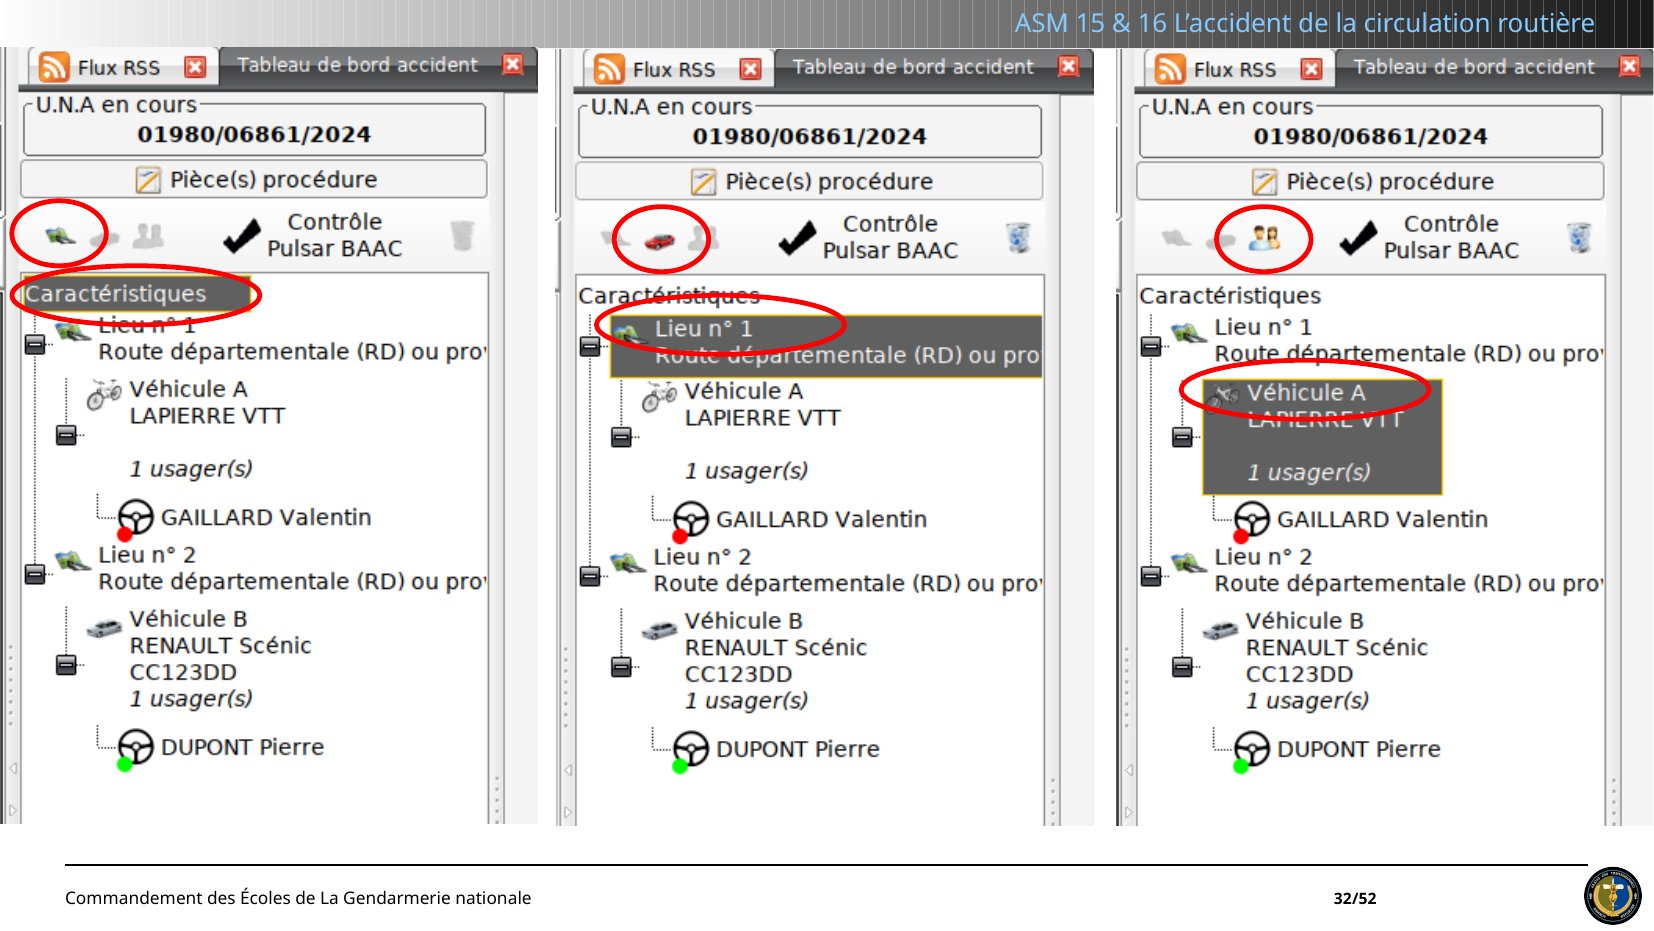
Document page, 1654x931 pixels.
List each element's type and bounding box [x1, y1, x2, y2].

picture [555, 49, 1094, 826]
picture [1116, 49, 1654, 826]
picture [0, 47, 538, 824]
picture [1584, 862, 1642, 925]
